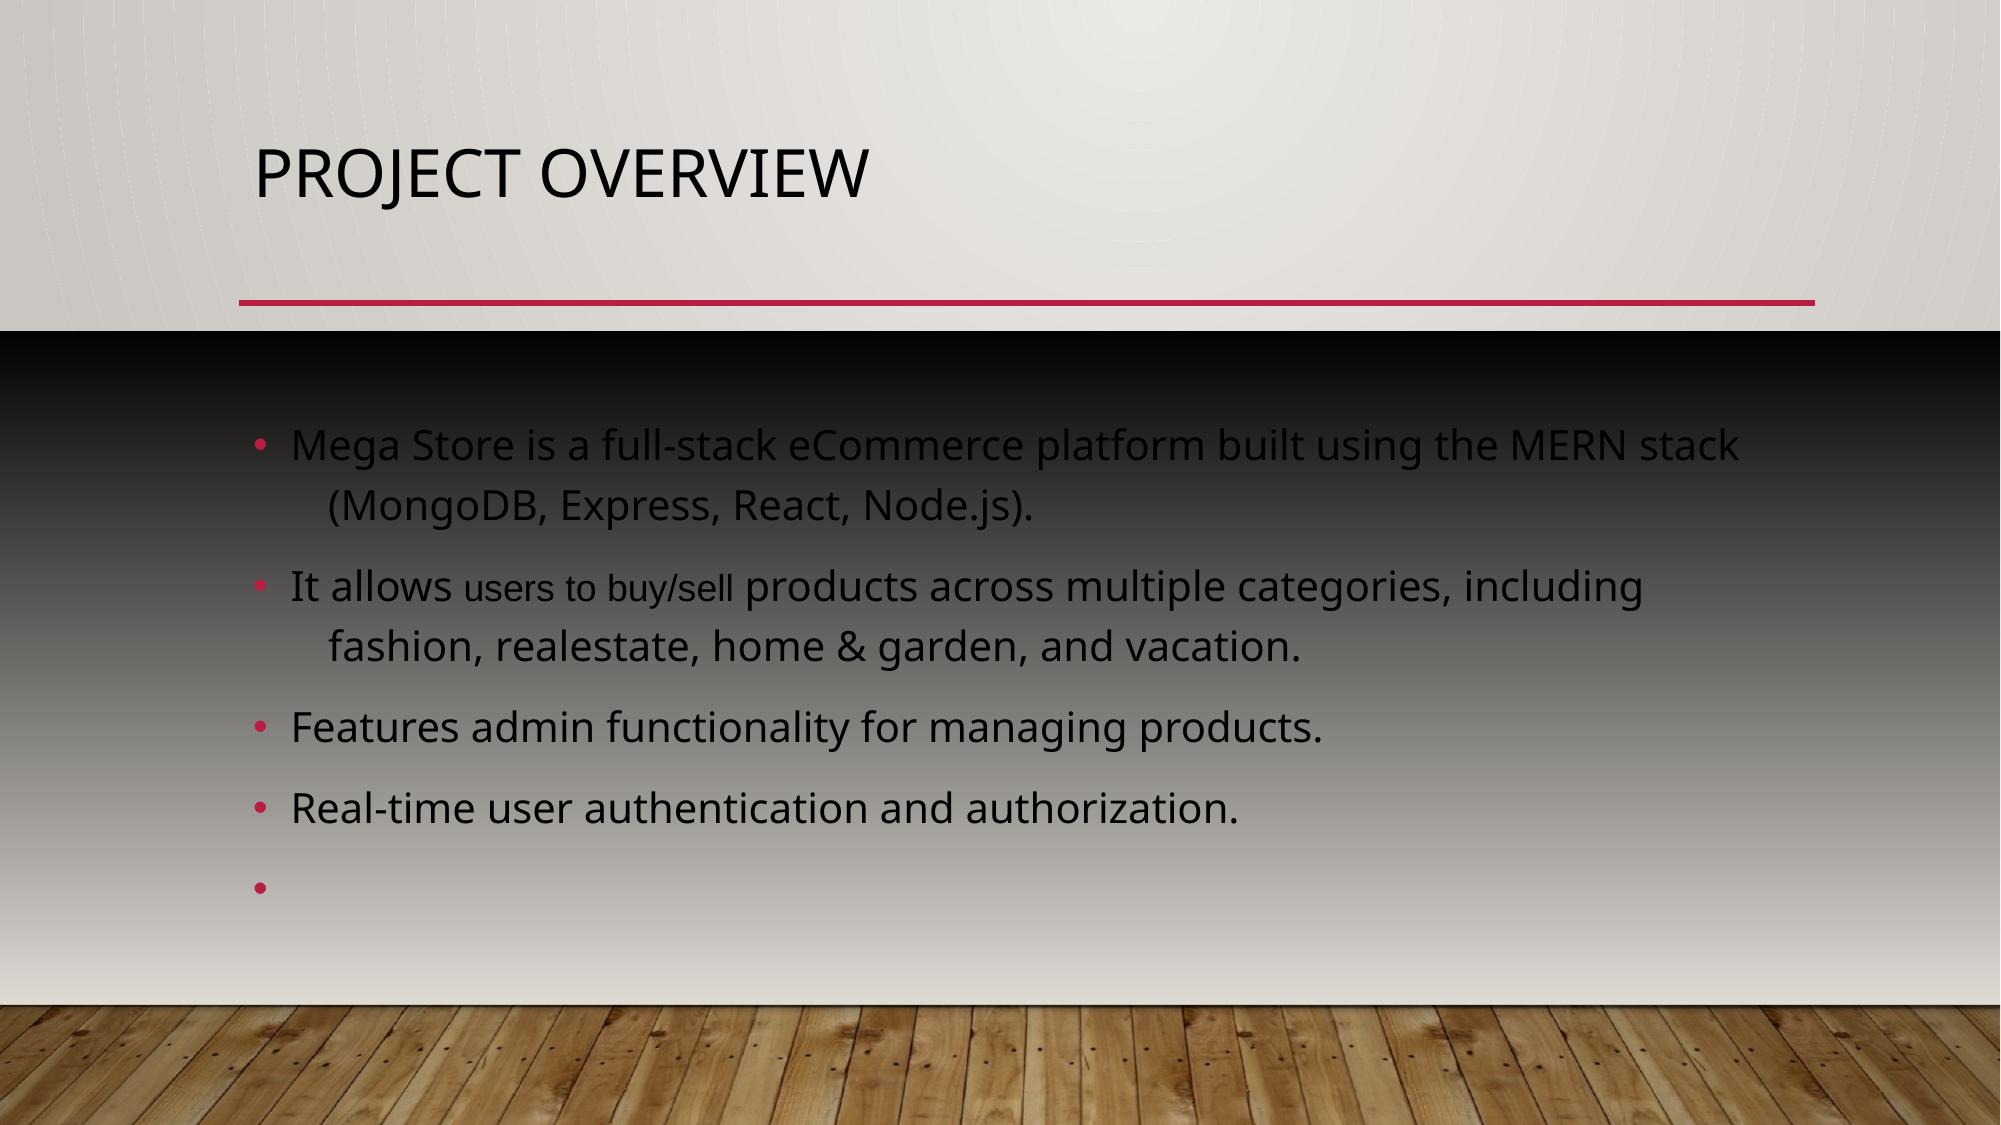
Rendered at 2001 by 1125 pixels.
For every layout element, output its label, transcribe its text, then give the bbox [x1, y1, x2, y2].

list Mega Store is a full-stack eCommerce platform built using the MERN stack (MongoDB, Express, React, Node.js). It allows users to buy/sell products across multiple categories, including fashion, realestate, home & garden, and vacation. Features admin functionality for managing products. Real-time user authentication and authorization. [238, 330, 1814, 897]
title Project Overview [238, 131, 1814, 305]
